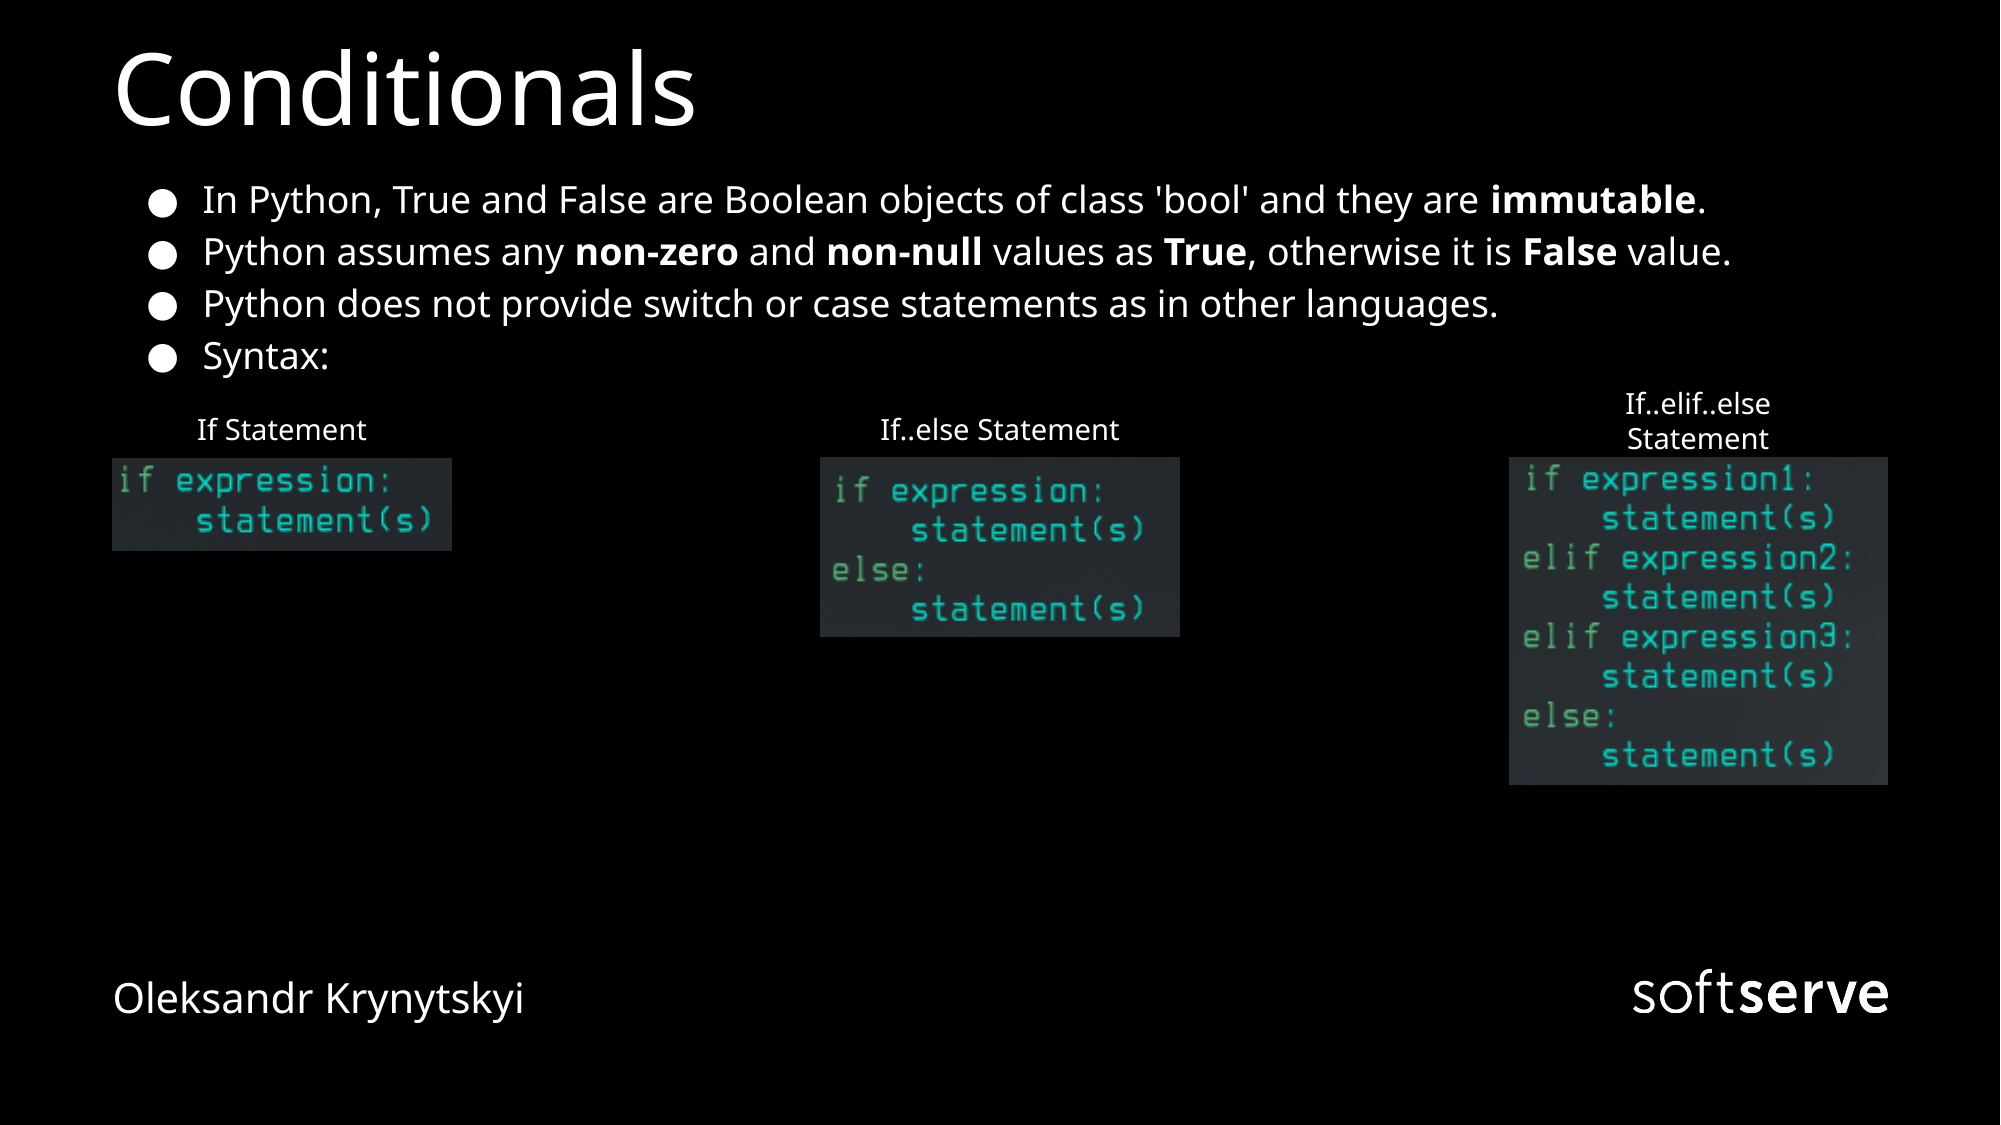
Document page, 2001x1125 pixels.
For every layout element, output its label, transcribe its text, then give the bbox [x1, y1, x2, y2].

picture [1633, 968, 1888, 1013]
list Oleksandr Krynytskyi [112, 970, 682, 1019]
picture [112, 458, 452, 551]
picture [1509, 457, 1888, 785]
text_box If..elif..else Statement [1562, 390, 1834, 450]
text_box In Python, True and False are Boolean objects of class 'bool' and they are immutable. Python assumes any non-zero and non-null values as True, otherwise it is False value. Python does not provide switch or case statements as in other languages. Syntax: [112, 154, 1888, 940]
title Conditionals [112, 33, 1888, 154]
text_box If Statement [172, 398, 392, 459]
picture [820, 457, 1180, 637]
text_box If..else Statement [864, 398, 1136, 459]
